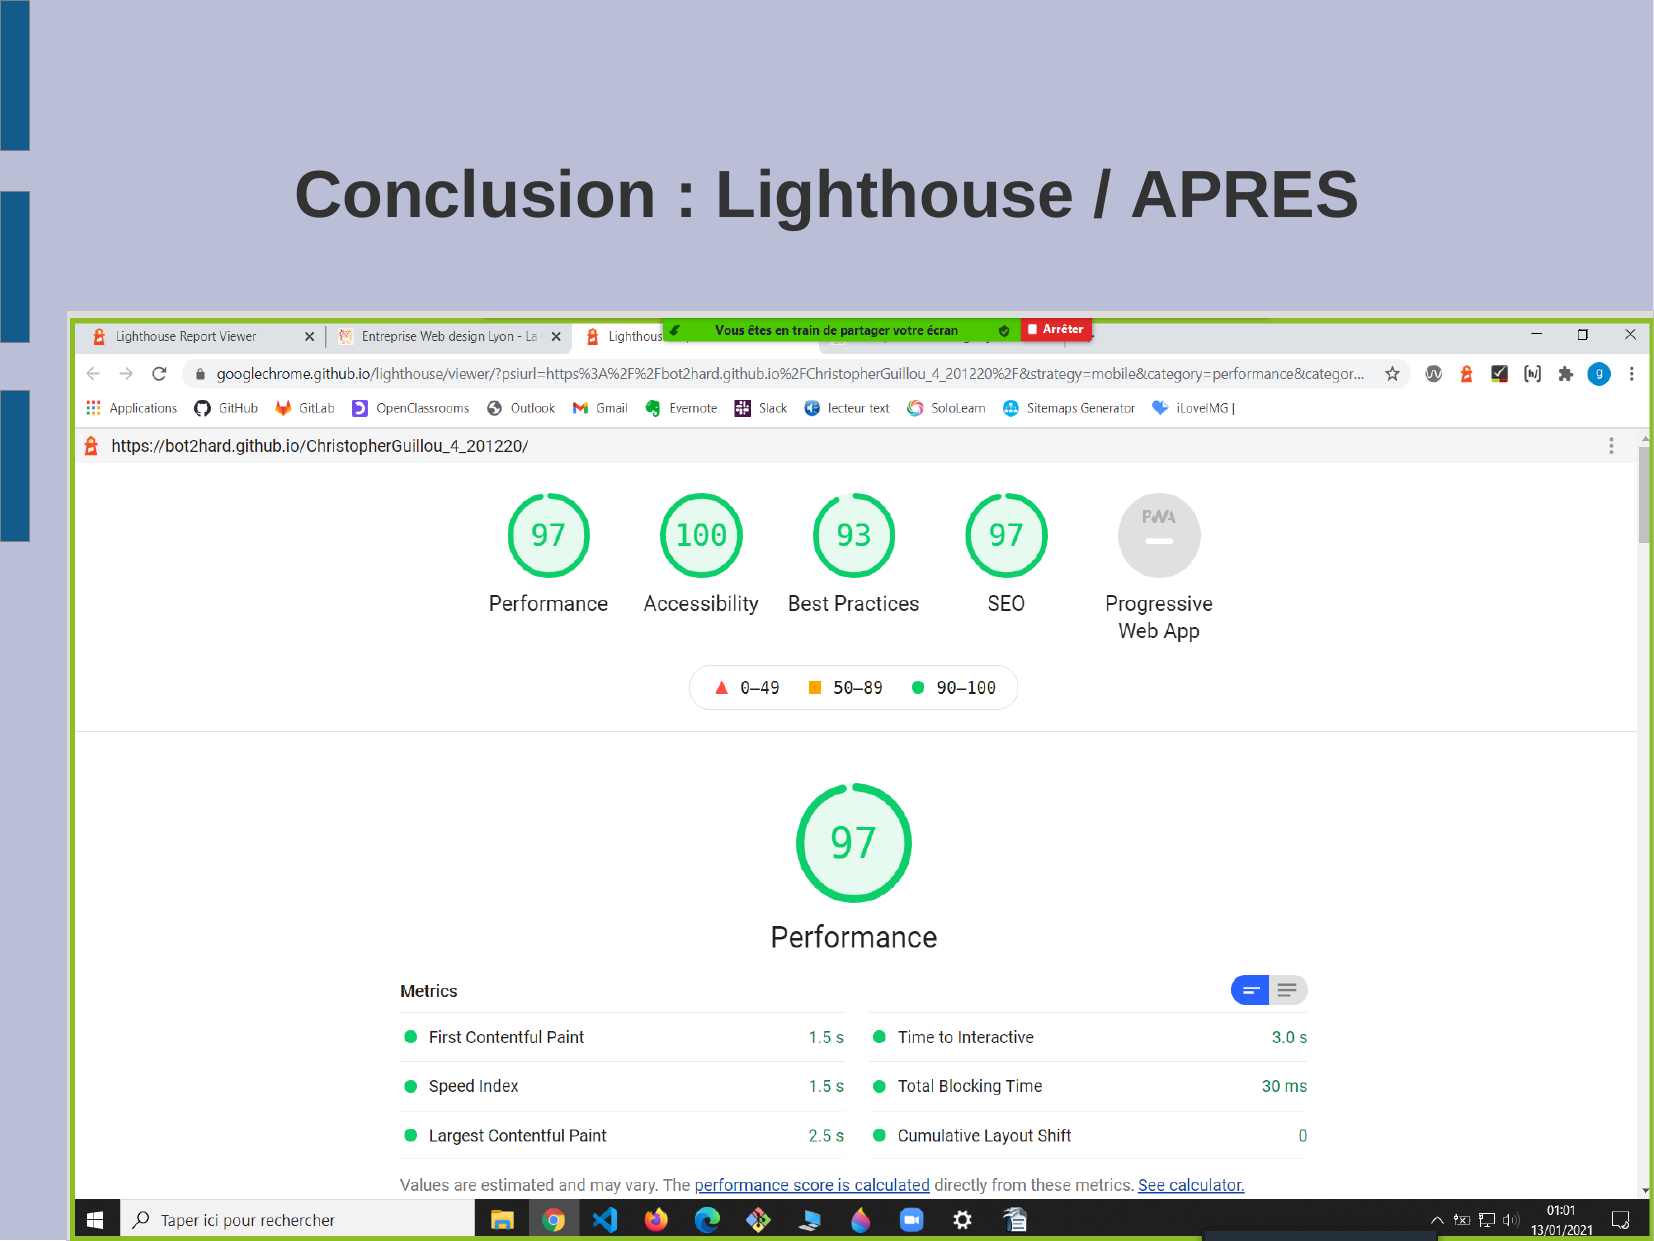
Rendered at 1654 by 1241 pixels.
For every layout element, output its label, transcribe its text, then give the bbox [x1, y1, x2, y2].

title Conclusion : Lighthouse / APRES [121, 91, 1534, 299]
picture [70, 318, 1654, 1241]
